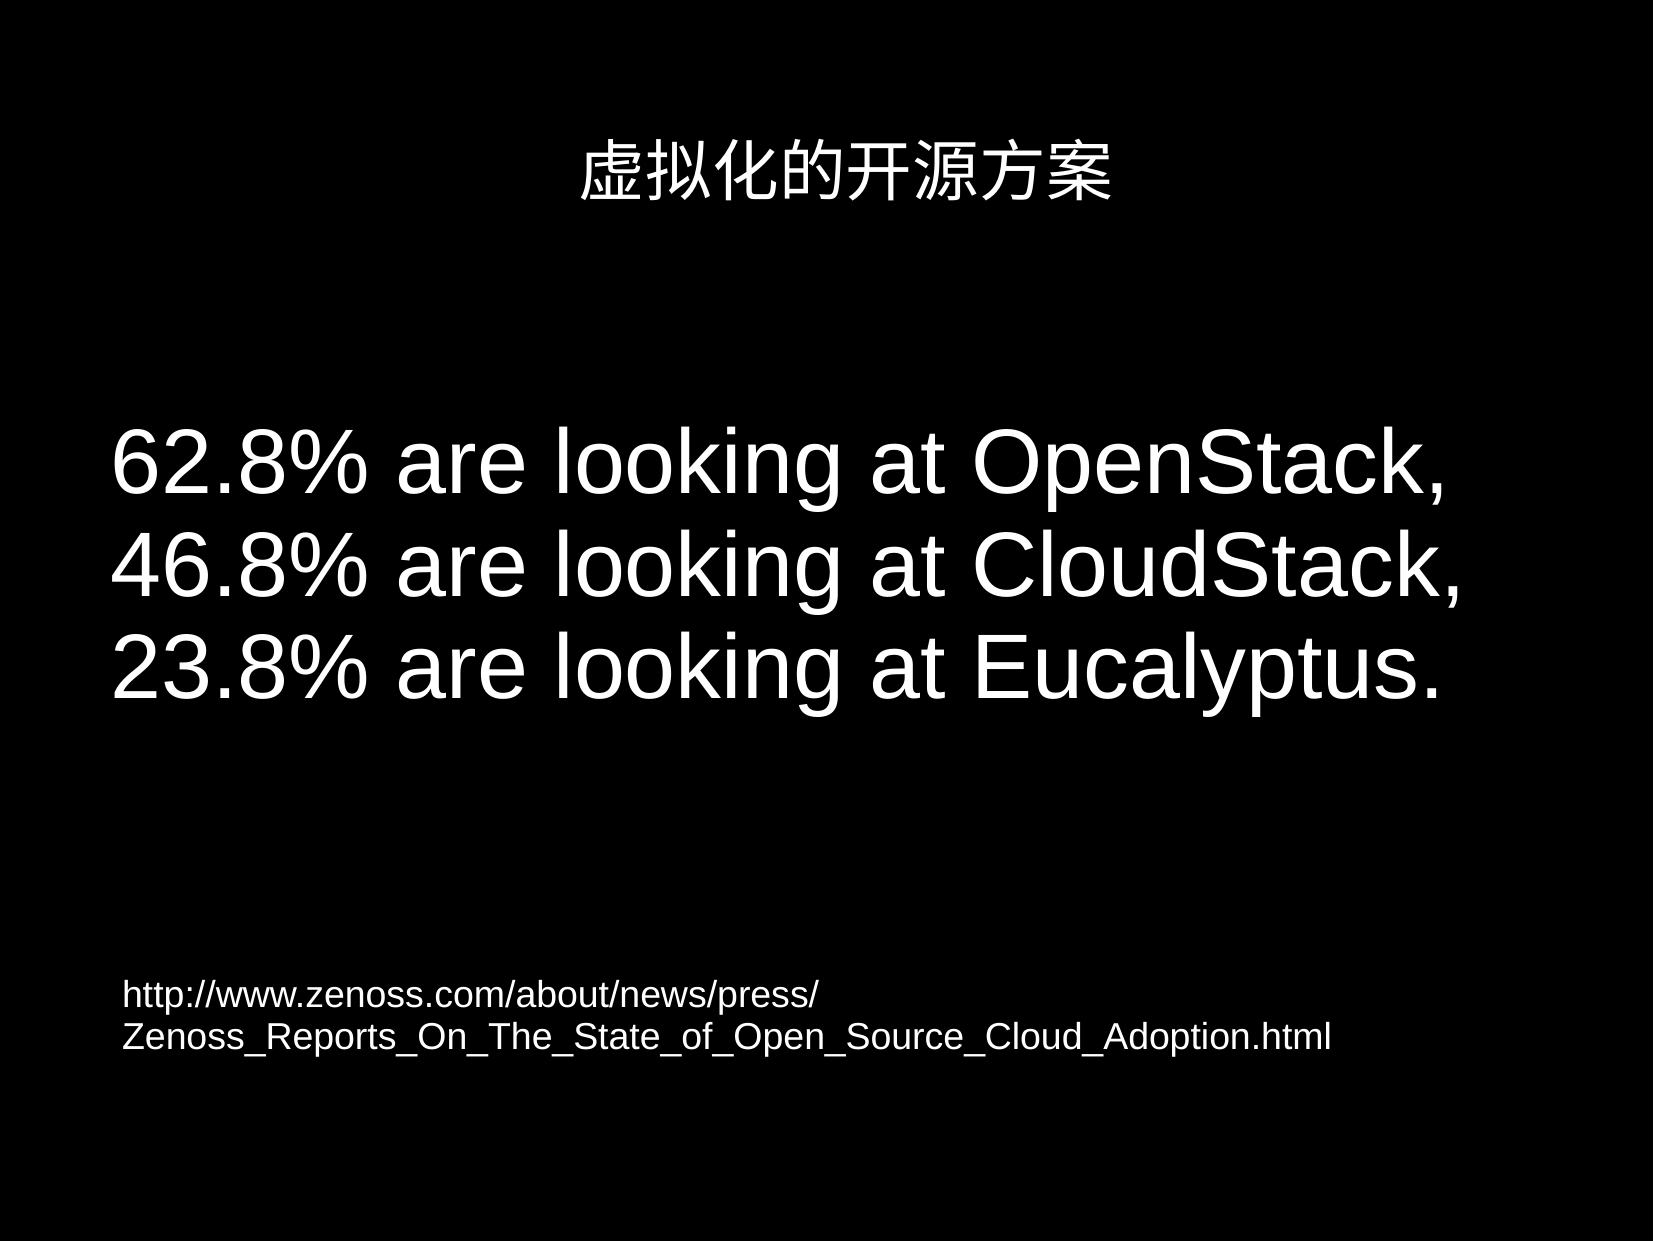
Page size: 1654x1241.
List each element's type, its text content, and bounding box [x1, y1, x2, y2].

text_box 虚拟化的开源方案 [564, 110, 1228, 201]
text_box 62.8% are looking at OpenStack, 46.8% are looking at CloudStack, 23.8% are looking at Eucalyptus. [95, 403, 1566, 726]
text_box http://www.zenoss.com/about/news/press/Zenoss_Reports_On_The_State_of_Open_Source_Cloud_Adoption.html [107, 966, 1578, 1066]
